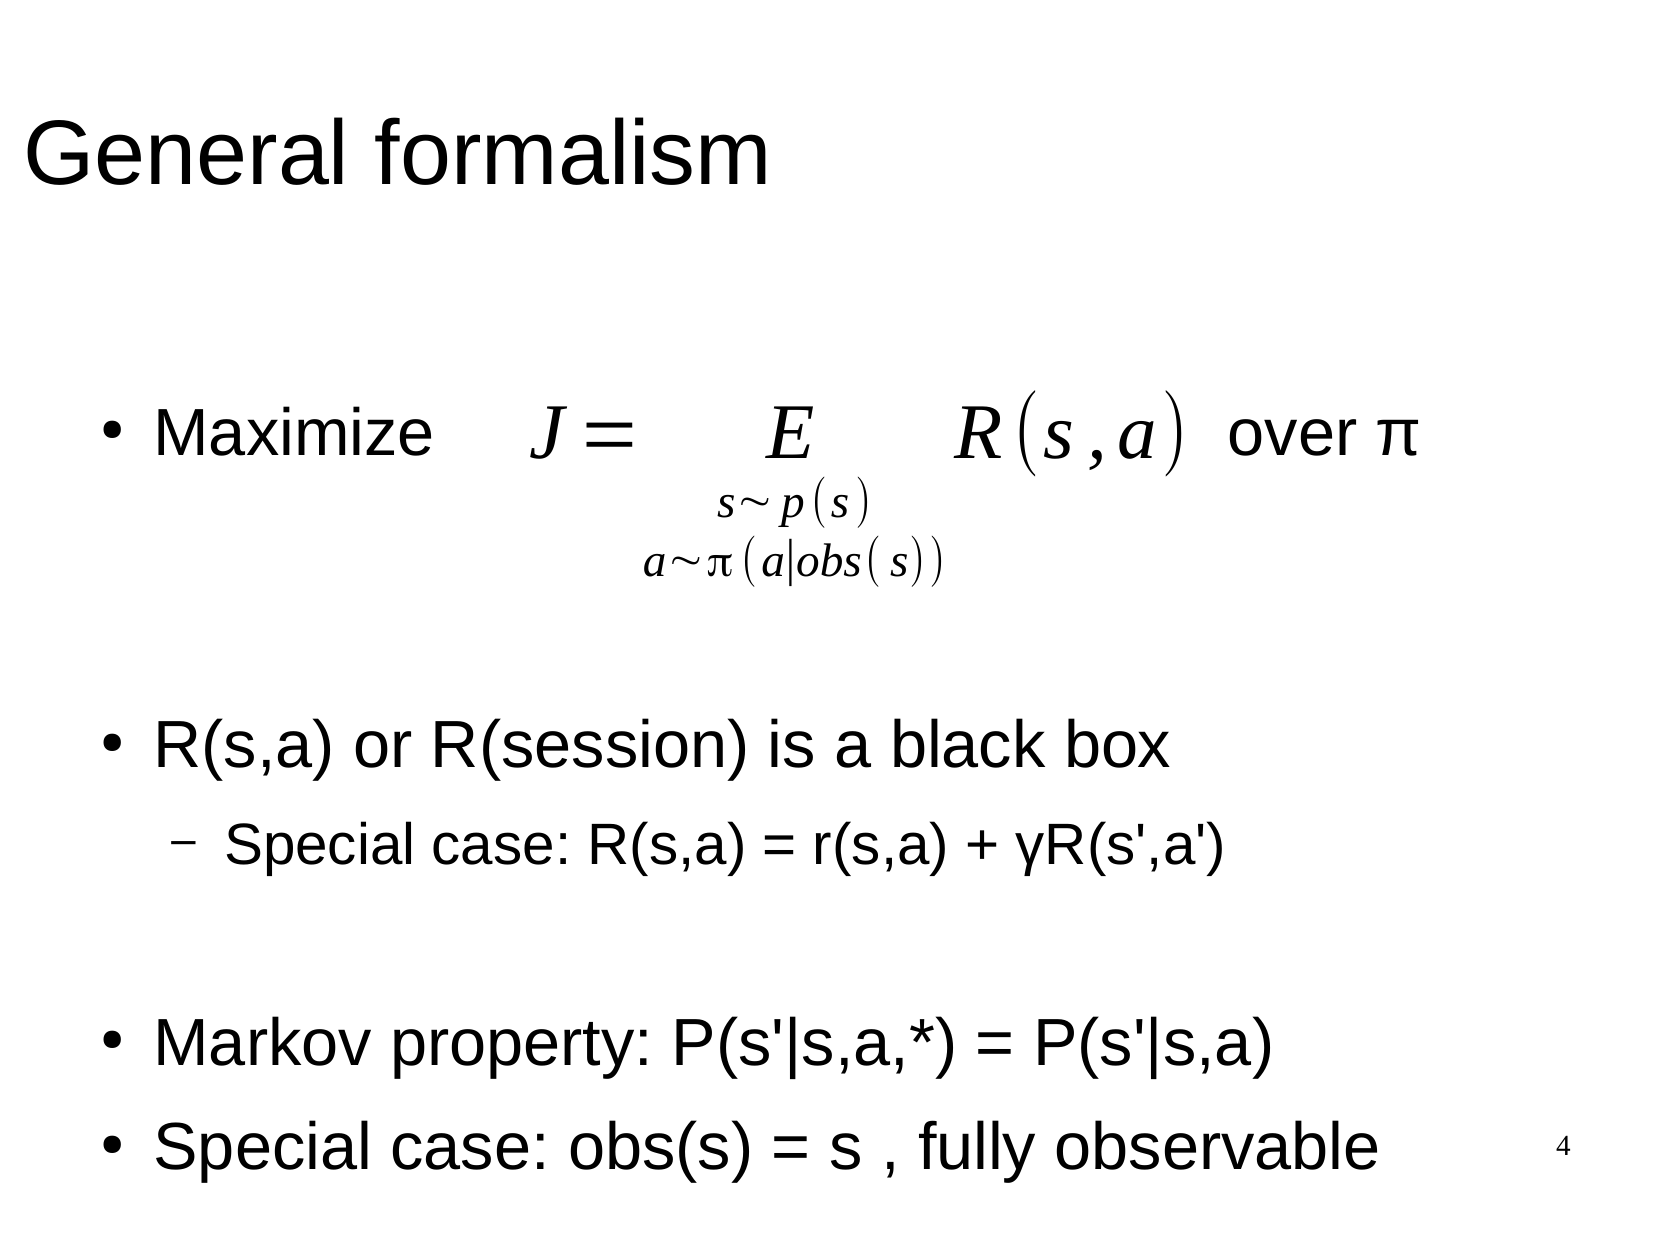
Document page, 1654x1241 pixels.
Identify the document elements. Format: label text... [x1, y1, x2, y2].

list Maximize over π R(s,a) or R(session) is a black box Special case: R(s,a) = r(s,a) + γR(s',a') Markov property: P(s'|s,a,*) = P(s'|s,a) Special case: obs(s) = s , fully observable [82, 290, 1571, 1241]
title General formalism [23, 49, 1512, 257]
chart [509, 384, 1207, 590]
